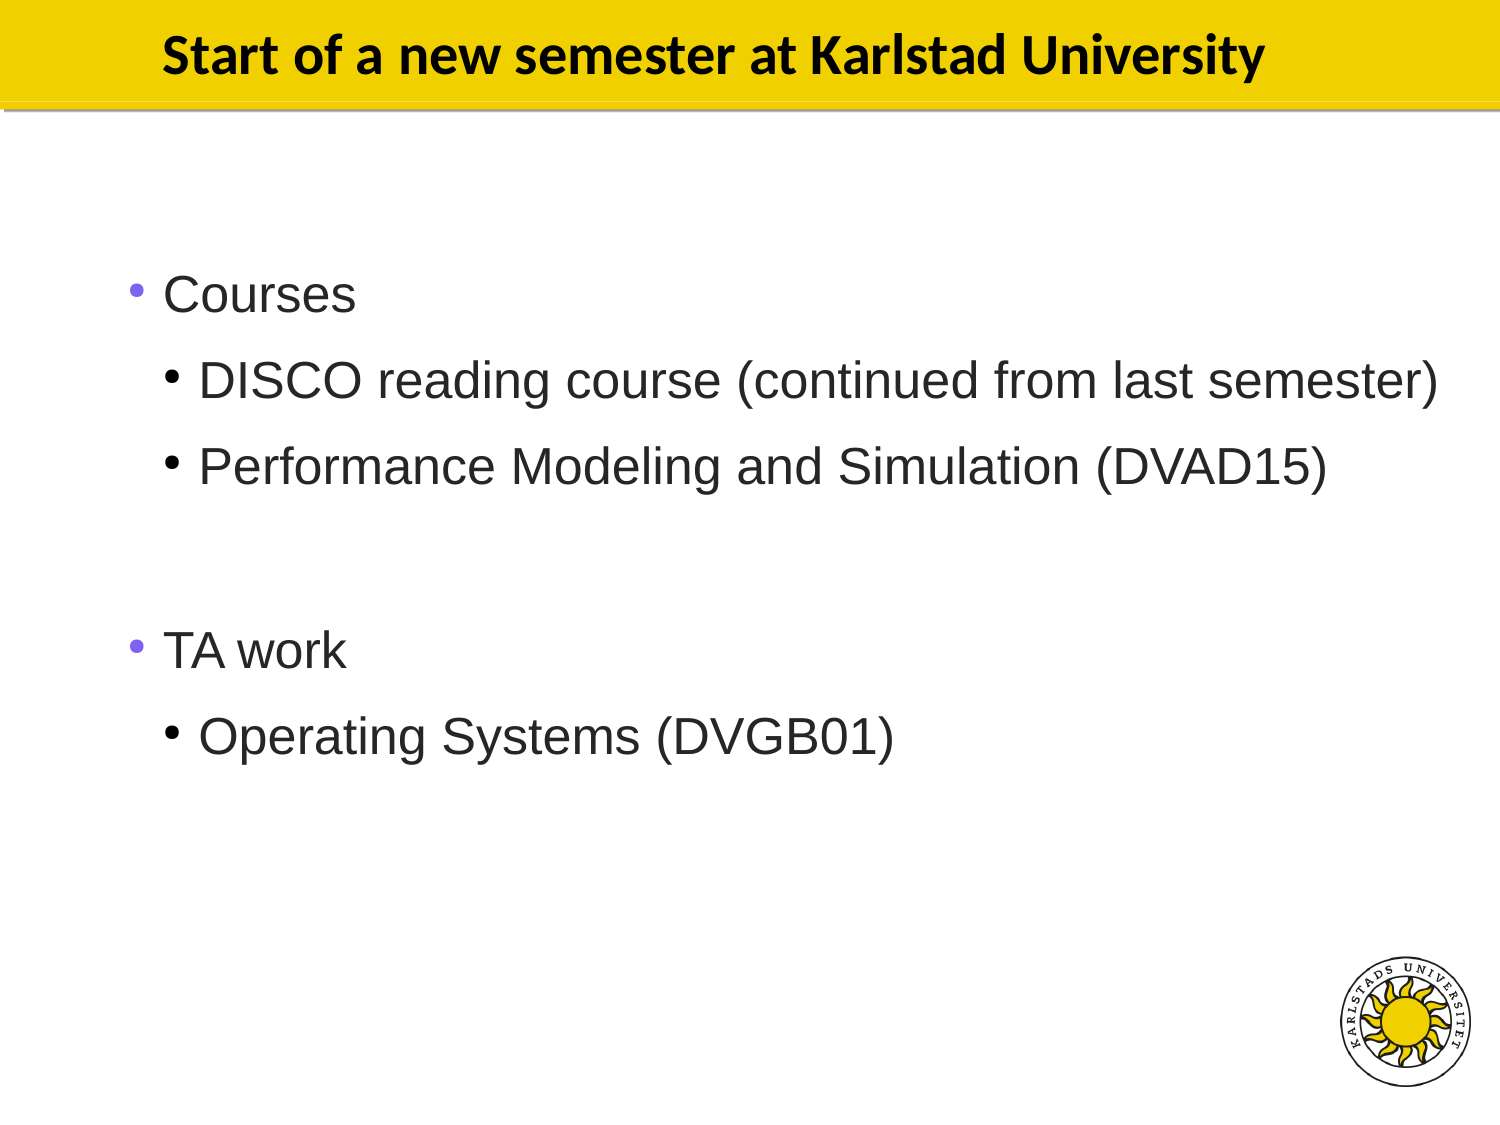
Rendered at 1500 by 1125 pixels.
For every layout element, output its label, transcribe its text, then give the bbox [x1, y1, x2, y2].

title Start of a new semester at Karlstad University [112, 0, 1388, 102]
picture [1340, 970, 1471, 1095]
list Courses DISCO reading course (continued from last semester) Performance Modeling and Simulation (DVAD15) TA work Operating Systems (DVGB01) [112, 179, 1471, 970]
